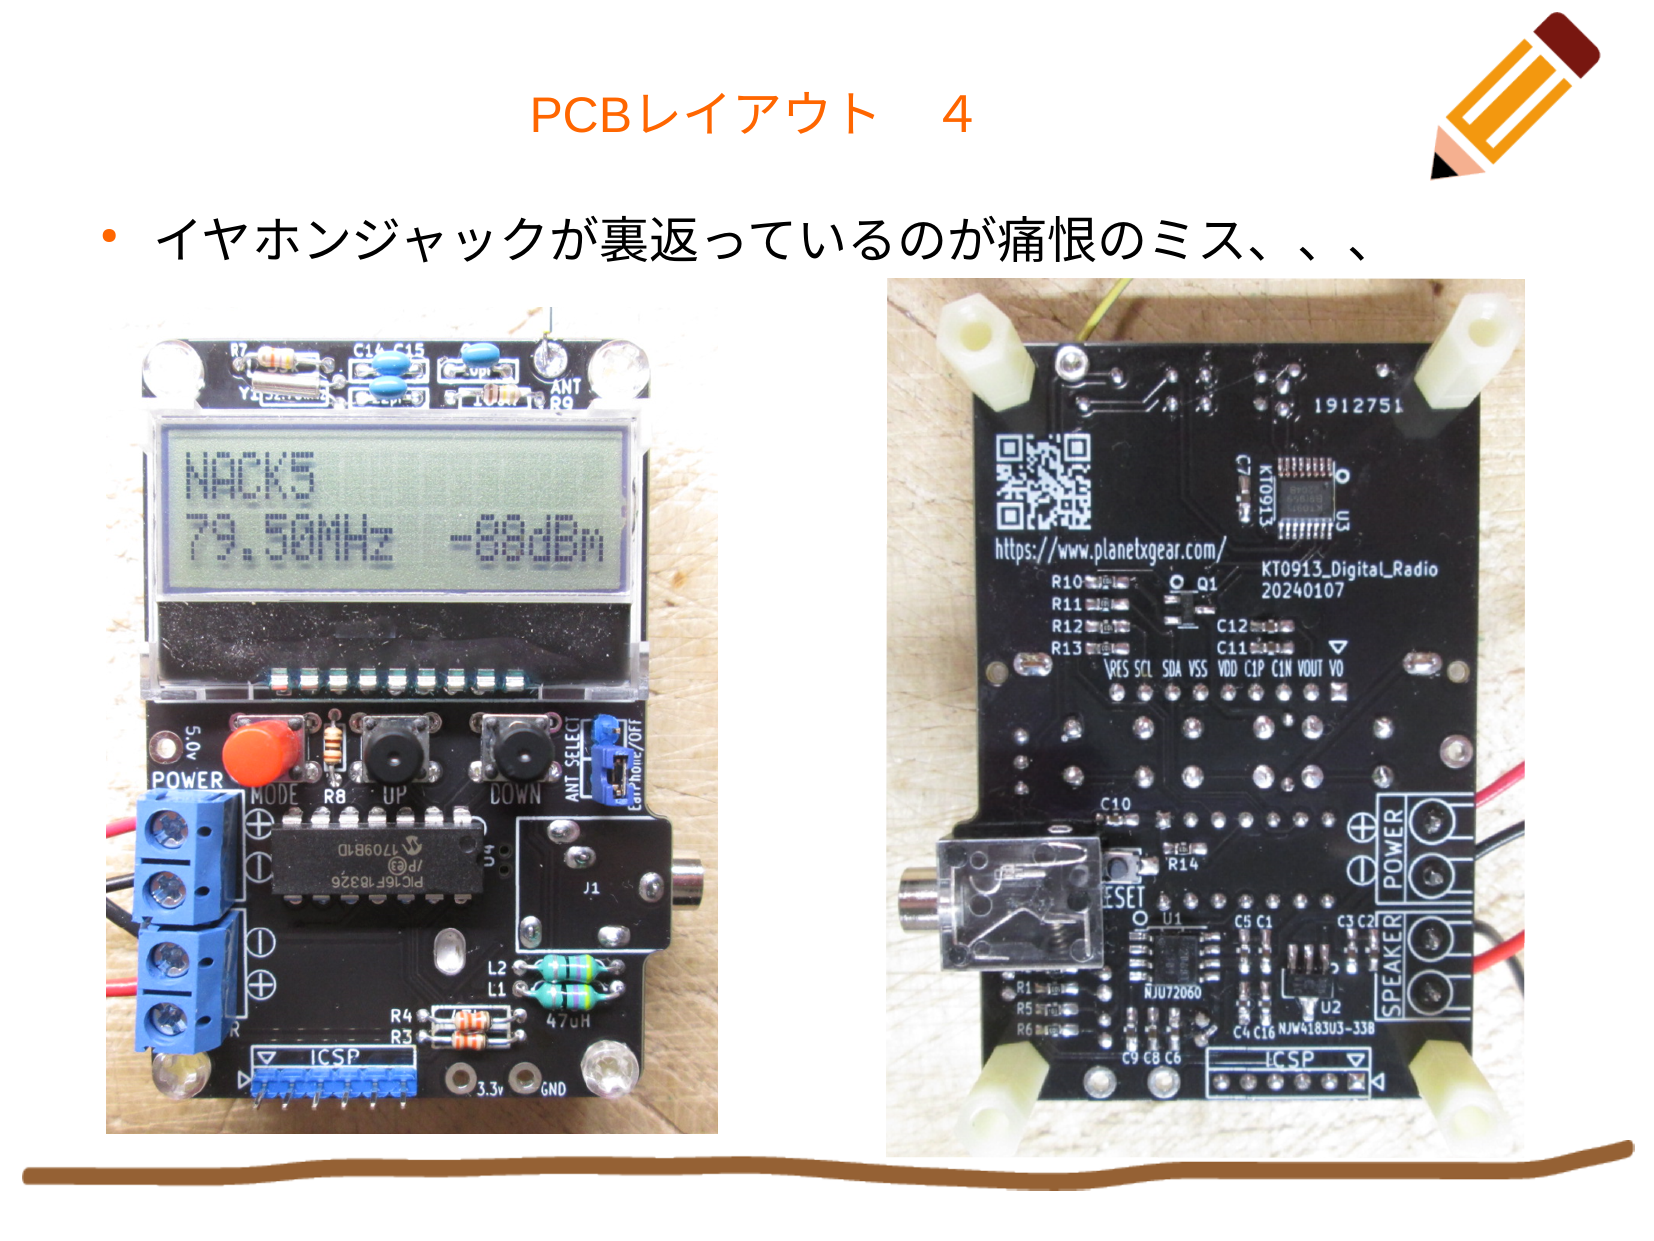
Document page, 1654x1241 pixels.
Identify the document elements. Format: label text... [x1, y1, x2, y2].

picture [106, 307, 718, 1134]
list イヤホンジャックが裏返っているのが痛恨のミス、、、 [82, 200, 1571, 308]
title PCBレイアウト ４ [82, 49, 1430, 172]
picture [22, 277, 1635, 1191]
picture [1430, 12, 1601, 181]
